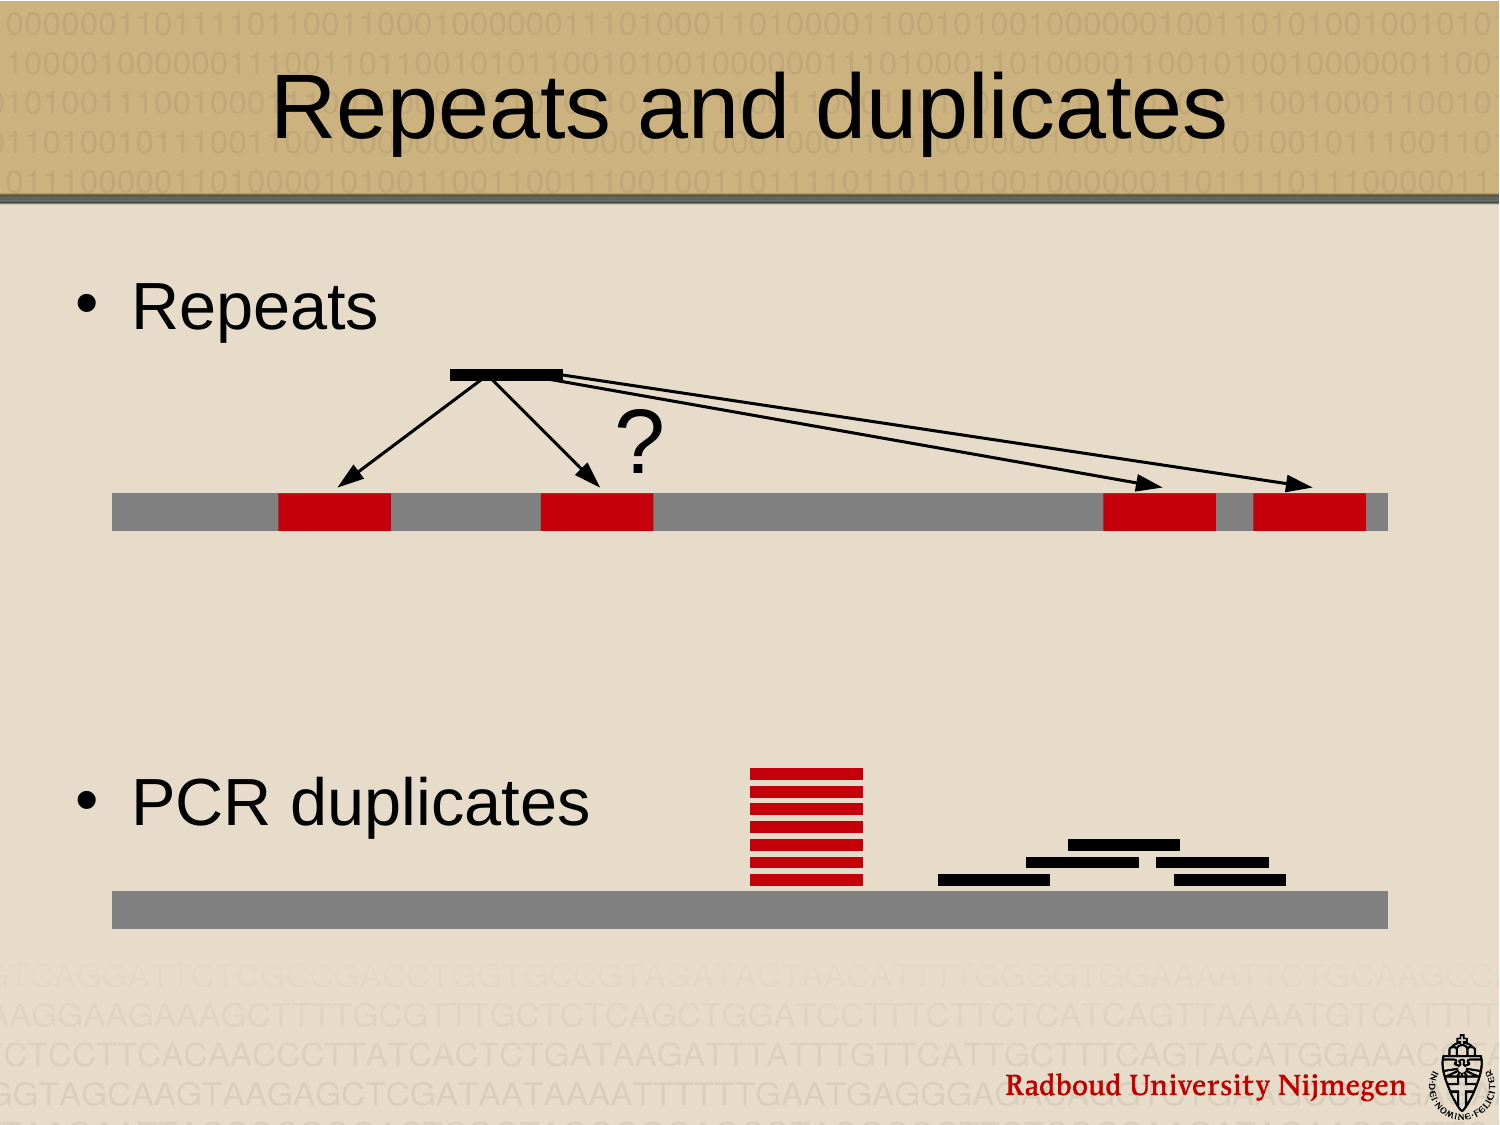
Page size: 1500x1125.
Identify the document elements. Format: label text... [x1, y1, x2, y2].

list Repeats PCR duplicates [75, 262, 1426, 1006]
text_box ? [600, 375, 713, 500]
text_box [112, 493, 1388, 531]
text_box [112, 891, 1388, 929]
picture [0, 1, 1500, 1125]
title Repeats and duplicates [75, 7, 1425, 196]
